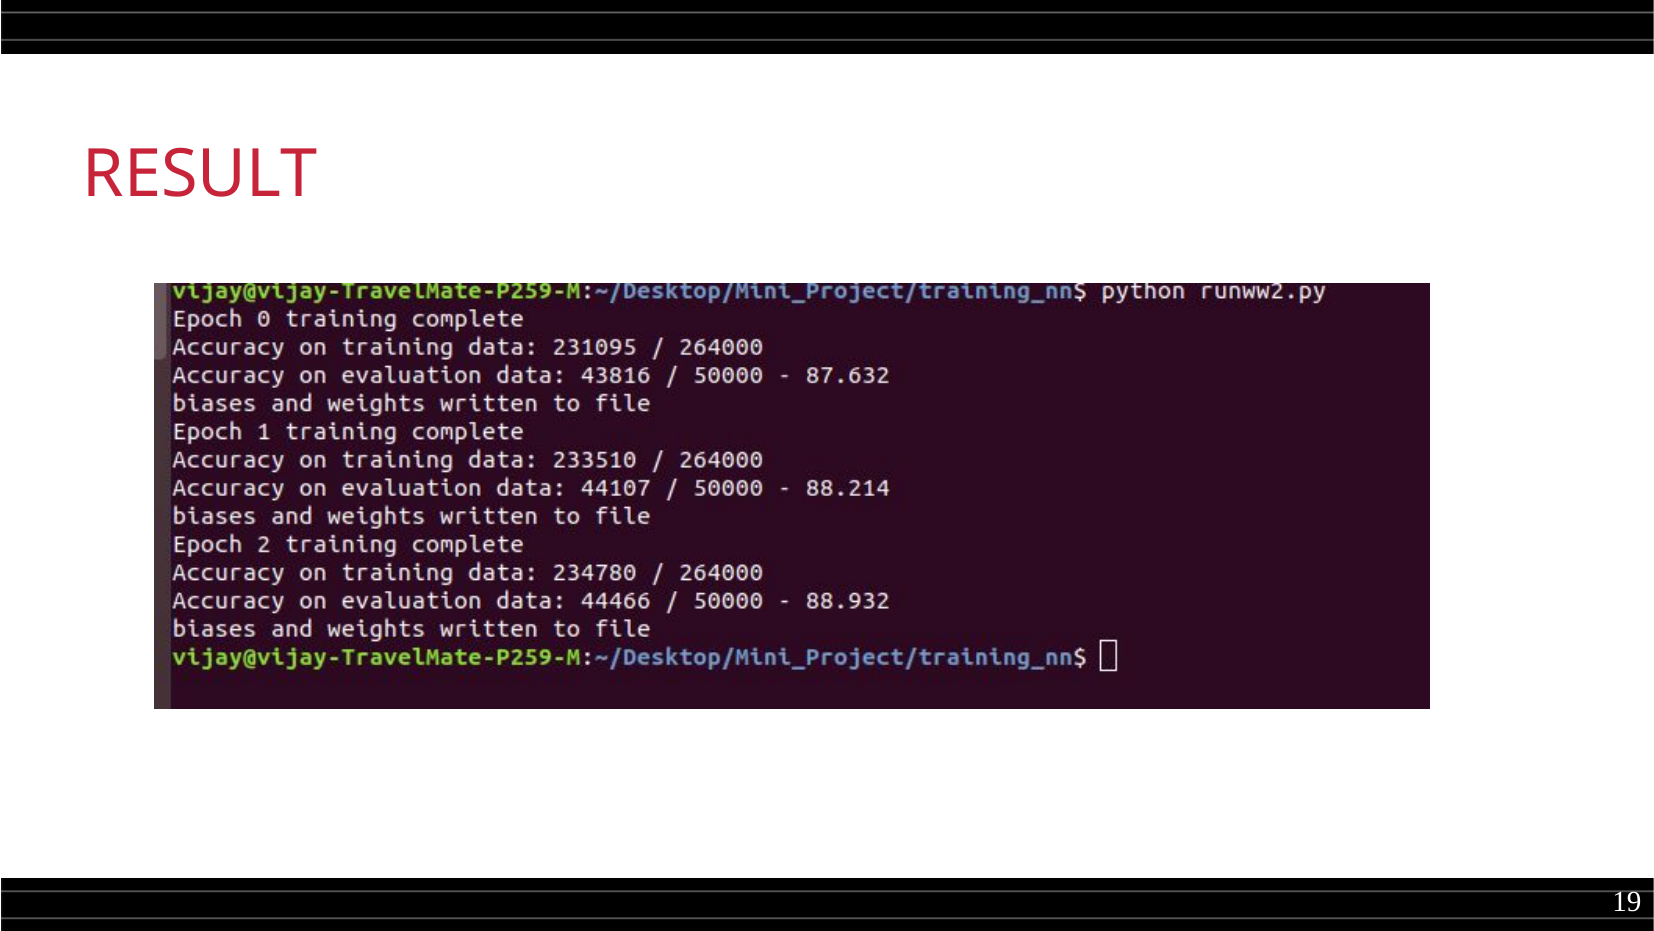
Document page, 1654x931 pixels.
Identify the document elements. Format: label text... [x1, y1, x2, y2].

picture [1, 878, 1654, 931]
picture [1, 0, 1654, 54]
picture [154, 283, 1430, 709]
title RESULT [82, 92, 1571, 249]
